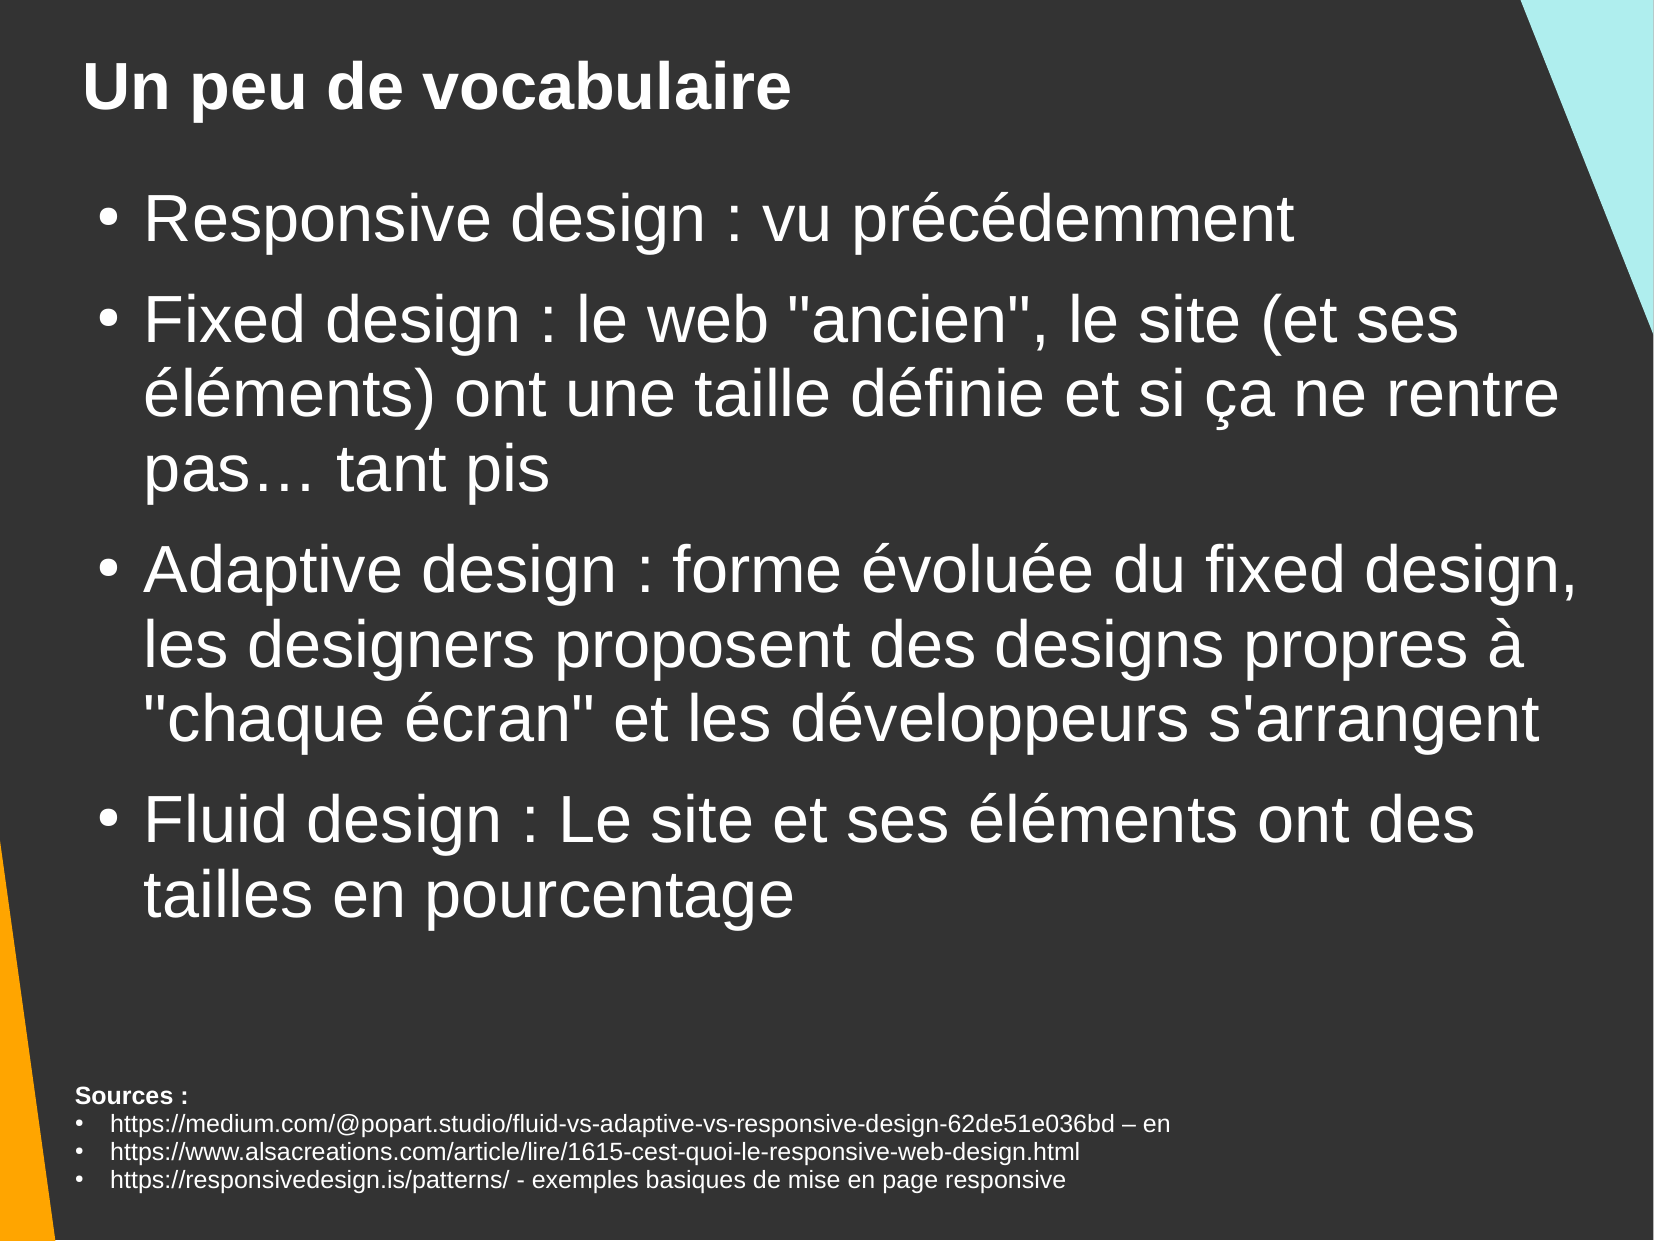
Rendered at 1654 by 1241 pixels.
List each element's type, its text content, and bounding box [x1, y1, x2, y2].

text_box [1520, 0, 1654, 337]
text_box Sources : https://medium.com/@popart.studio/fluid-vs-adaptive-vs-responsive-design-62de51e036bd – en https://www.alsacreations.com/article/lire/1615-cest-quoi-le-responsive-web-design.html https://responsivedesign.is/patterns/ - exemples basiques de mise en page responsive [60, 1074, 1546, 1241]
title Un peu de vocabulaire [82, 49, 1571, 152]
list Responsive design : vu précédemment Fixed design : le web "ancien", le site (et ses éléments) ont une taille définie et si ça ne rentre pas… tant pis Adaptive design : forme évoluée du fixed design, les designers proposent des designs propres à "chaque écran" et les développeurs s'arrangent Fluid design : Le site et ses éléments ont des tailles en pourcentage [80, 180, 1605, 981]
text_box [0, 840, 56, 1241]
